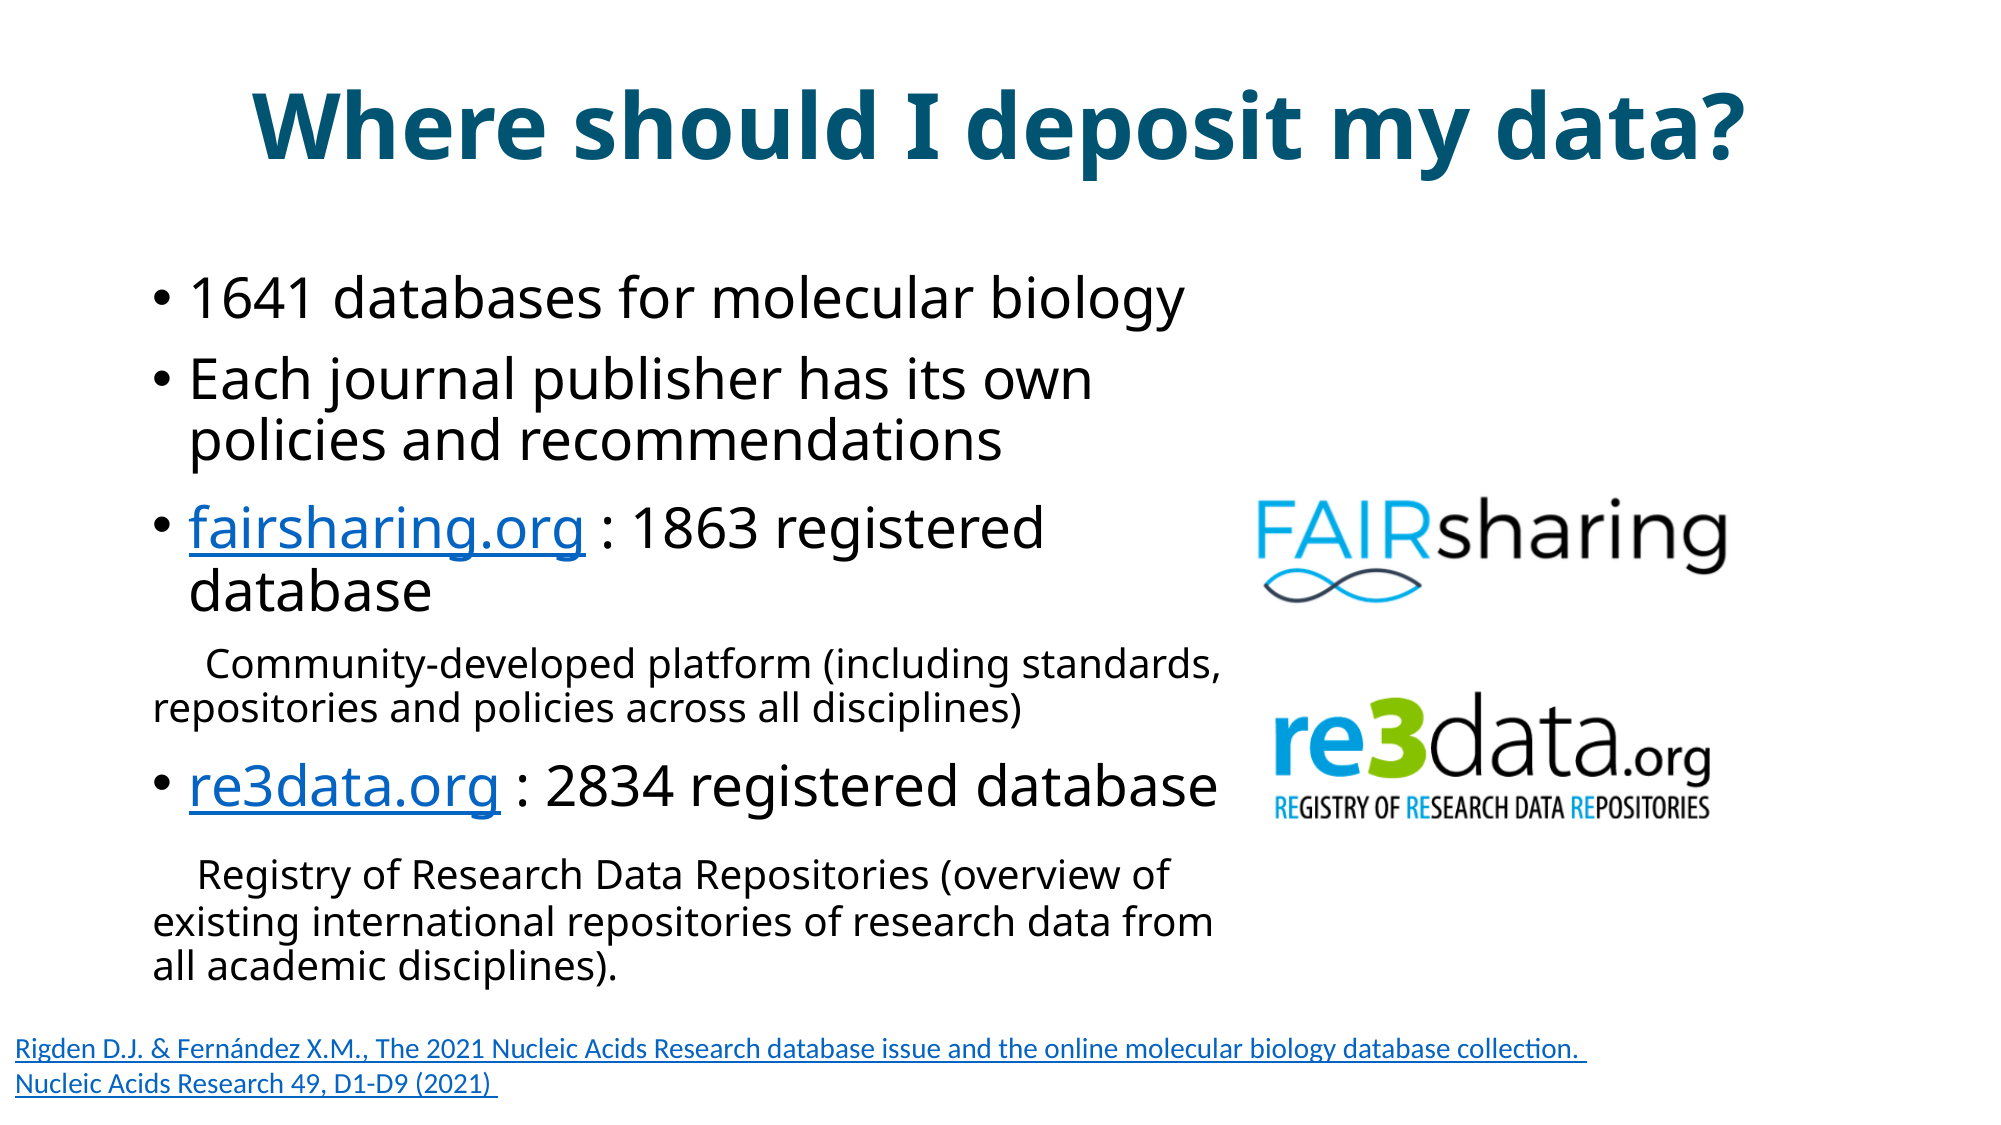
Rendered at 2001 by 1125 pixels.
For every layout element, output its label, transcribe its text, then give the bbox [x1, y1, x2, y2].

title Where should I deposit my data? [137, 21, 1863, 239]
text_box Rigden D.J. & Fernández X.M., The 2021 Nucleic Acids Research database issue and the online molecular biology database collection. Nucleic Acids Research 49, D1-D9 (2021) [0, 1022, 1621, 1108]
picture [1244, 488, 1737, 610]
picture [1263, 681, 1718, 830]
list 1641 databases for molecular biology Each journal publisher has its own policies and recommendations fairsharing.org : 1863 registered database Community-developed platform (including standards, repositories and policies across all disciplines) re3data.org : 2834 registered database Registry of Research Data Repositories (overview of existing international repositories of research data from all academic disciplines). [137, 262, 1264, 999]
